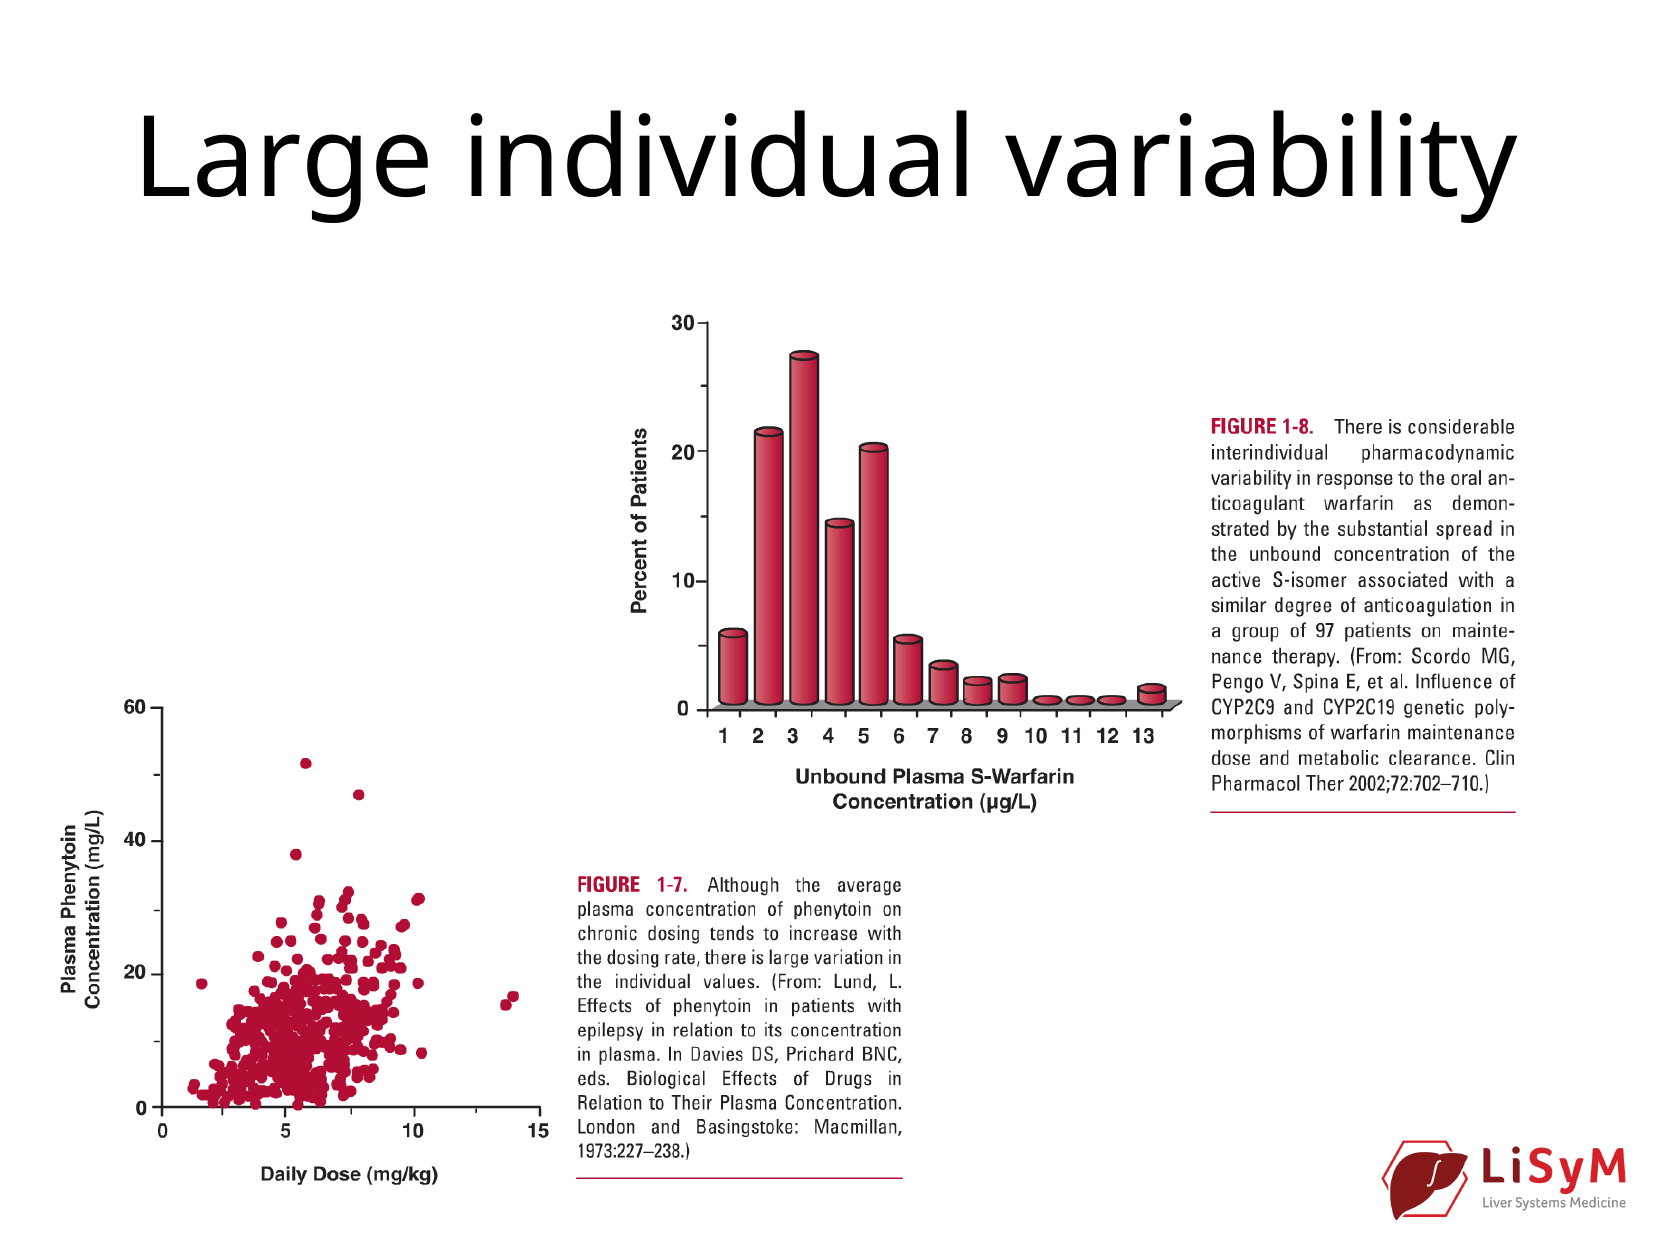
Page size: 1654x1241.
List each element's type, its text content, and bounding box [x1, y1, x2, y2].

picture [1380, 1139, 1627, 1222]
title Large individual variability [82, 21, 1571, 284]
picture [60, 314, 1516, 1186]
